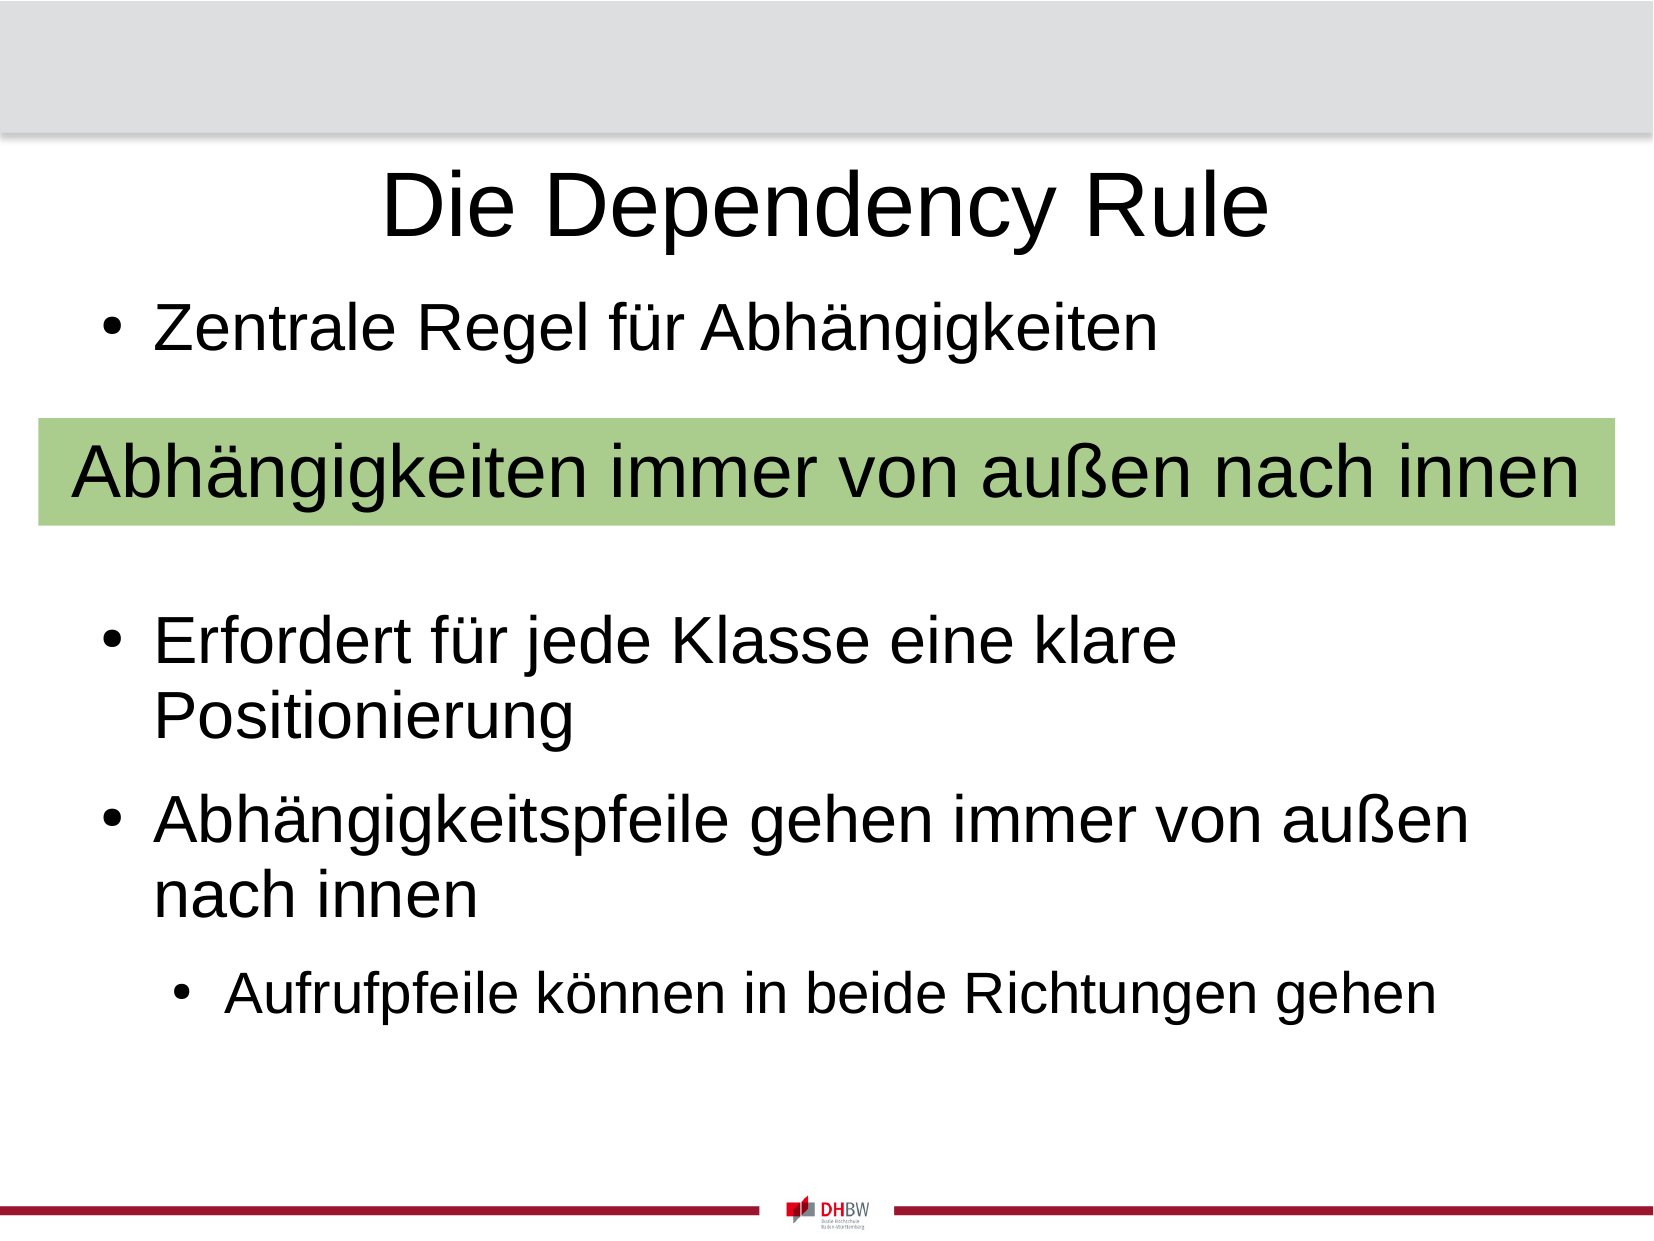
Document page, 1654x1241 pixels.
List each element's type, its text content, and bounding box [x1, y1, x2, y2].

title Die Dependency Rule [82, 147, 1571, 257]
text_box Abhängigkeiten immer von außen nach innen [38, 418, 1616, 526]
list Zentrale Regel für Abhängigkeiten Erfordert für jede Klasse eine klare Positionierung Abhängigkeitspfeile gehen immer von außen nach innen Aufrufpfeile können in beide Richtungen gehen [82, 290, 1571, 418]
list Zentrale Regel für Abhängigkeiten Erfordert für jede Klasse eine klare Positionierung Abhängigkeitspfeile gehen immer von außen nach innen Aufrufpfeile können in beide Richtungen gehen [82, 526, 1571, 1027]
picture [0, 1, 1654, 1237]
